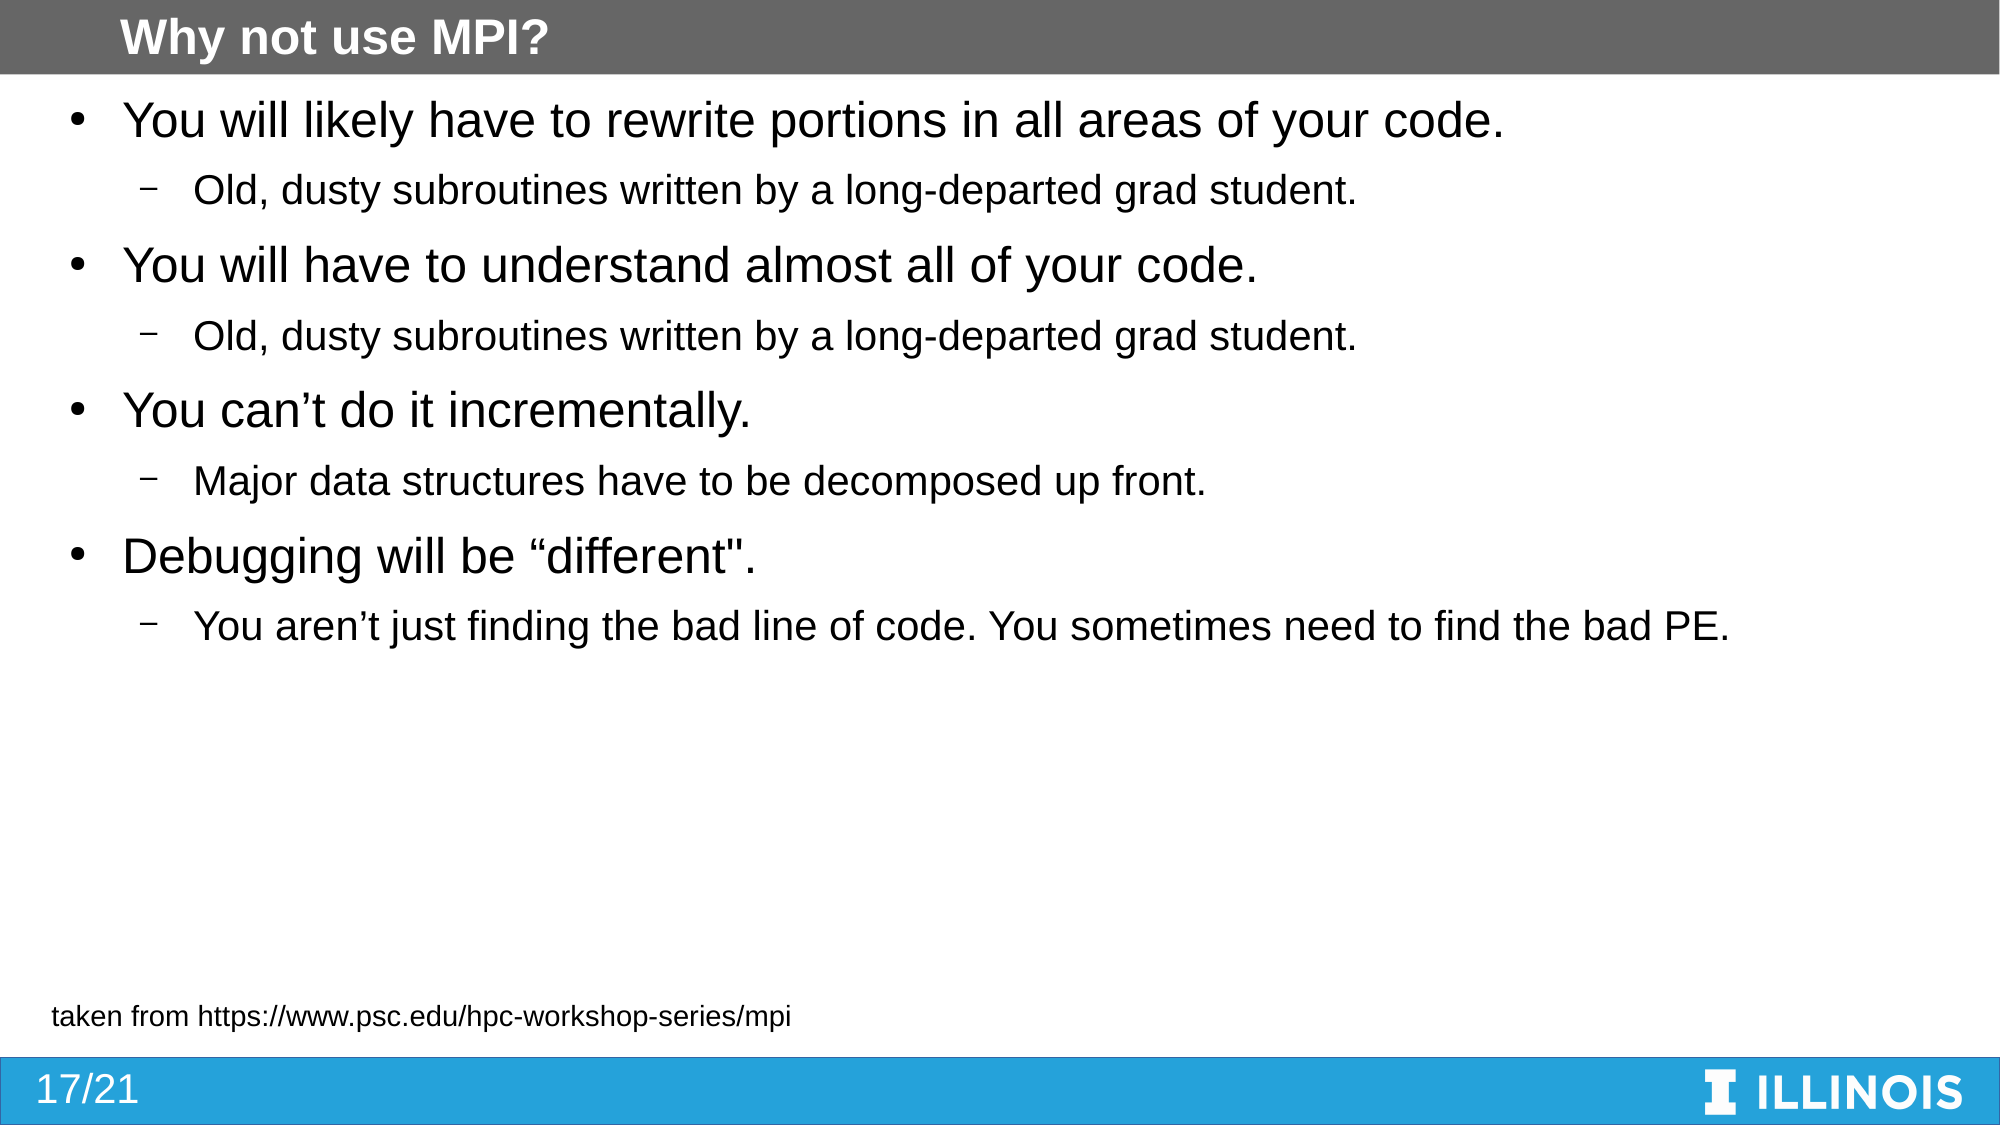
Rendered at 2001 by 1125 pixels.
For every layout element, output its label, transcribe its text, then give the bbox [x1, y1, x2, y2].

list You will likely have to rewrite portions in all areas of your code. Old, dusty subroutines written by a long-departed grad student. You will have to understand almost all of your code. Old, dusty subroutines written by a long-departed grad student. You can’t do it incrementally. Major data structures have to be decomposed up front. Debugging will be “different". You aren’t just finding the bad line of code. You sometimes need to find the bad PE. taken from https://www.psc.edu/hpc-workshop-series/mpi [51, 97, 1949, 1058]
title Why not use MPI? [0, 0, 2000, 75]
picture [1705, 1069, 1962, 1115]
